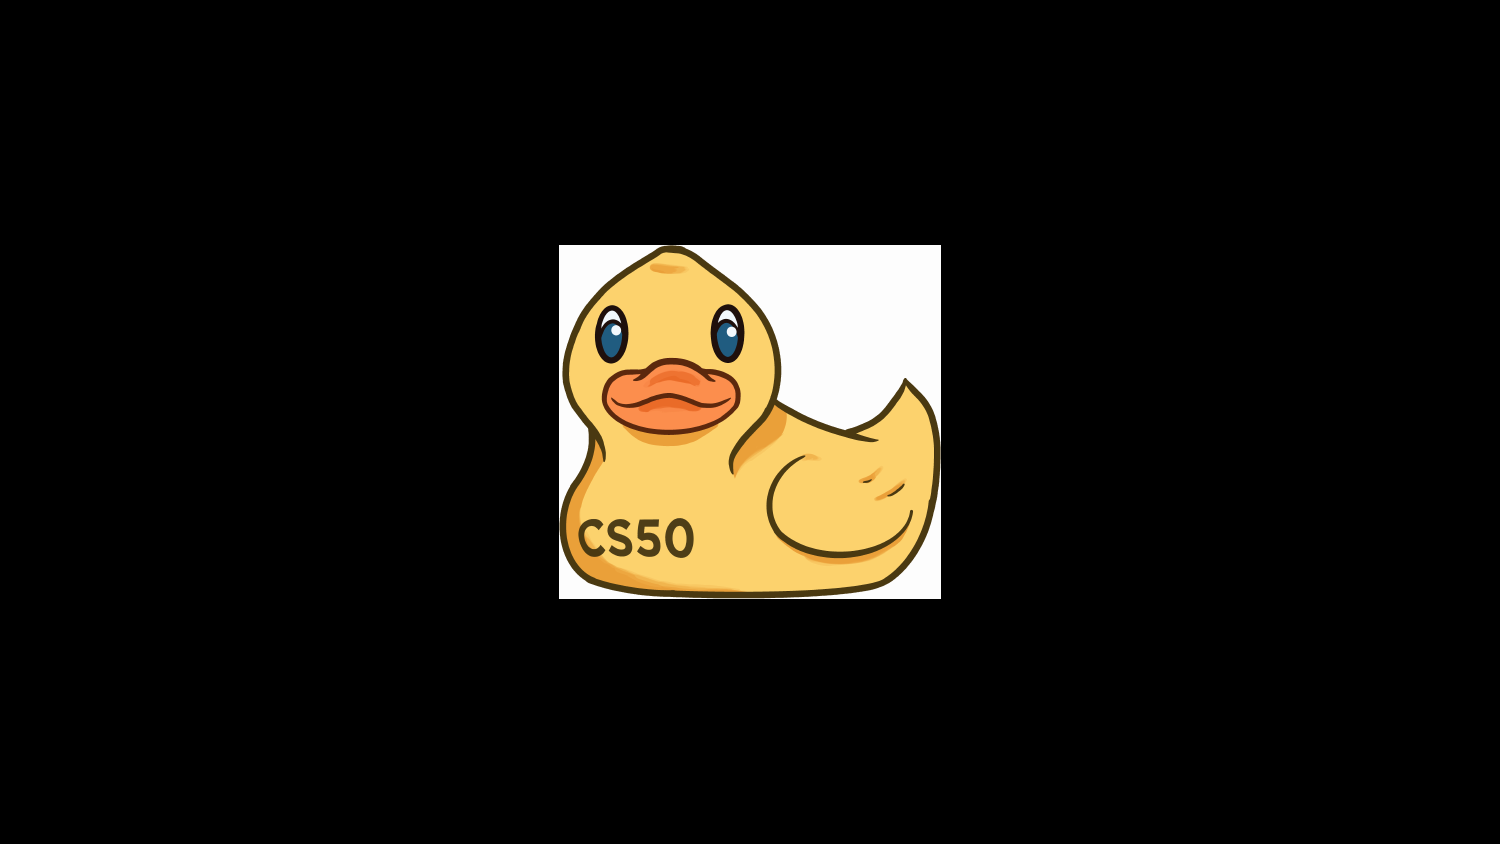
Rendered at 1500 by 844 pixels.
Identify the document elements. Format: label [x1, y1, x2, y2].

picture [559, 245, 941, 599]
